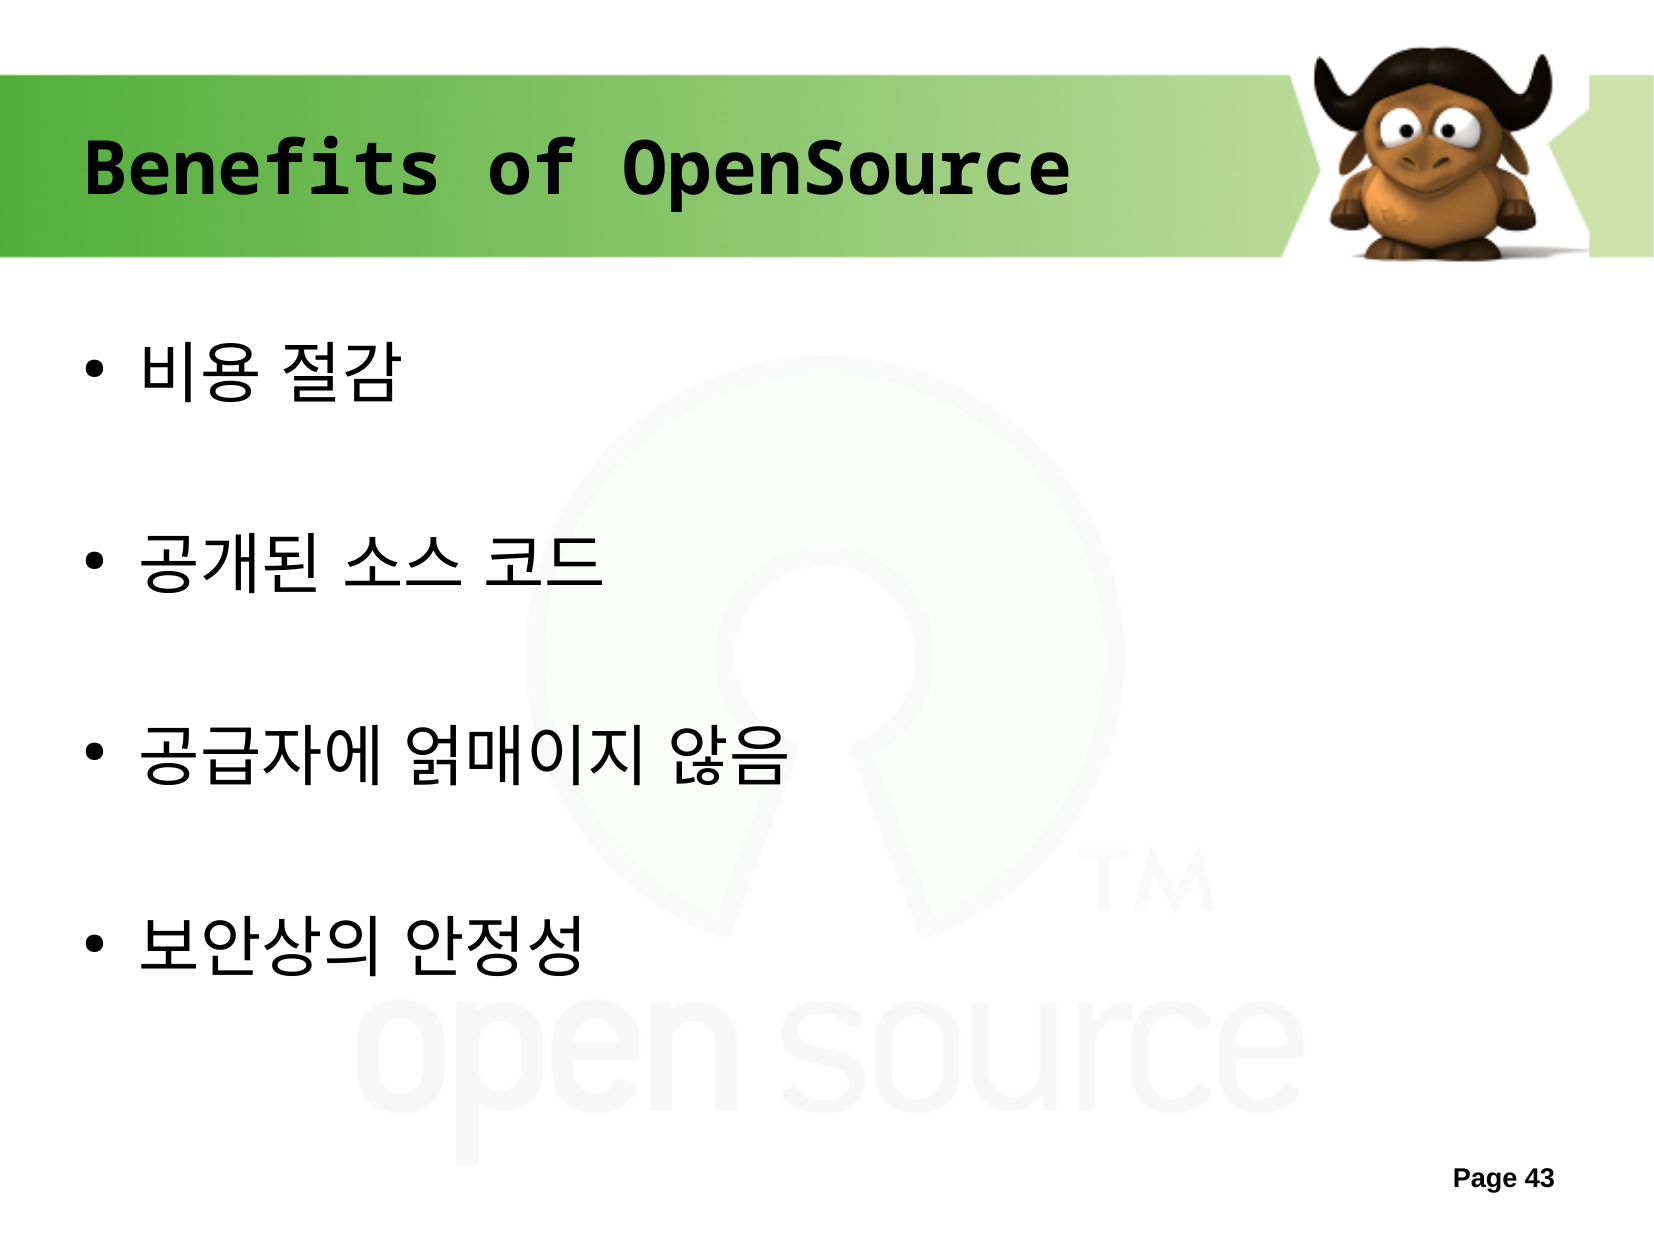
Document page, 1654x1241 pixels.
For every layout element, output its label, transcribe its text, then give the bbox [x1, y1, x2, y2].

list 비용 절감 공개된 소스 코드 공급자에 얽매이지 않음 보안상의 안정성 [82, 330, 1571, 1134]
picture [0, 0, 1654, 1241]
title Benefits of OpenSource [82, 61, 1571, 269]
